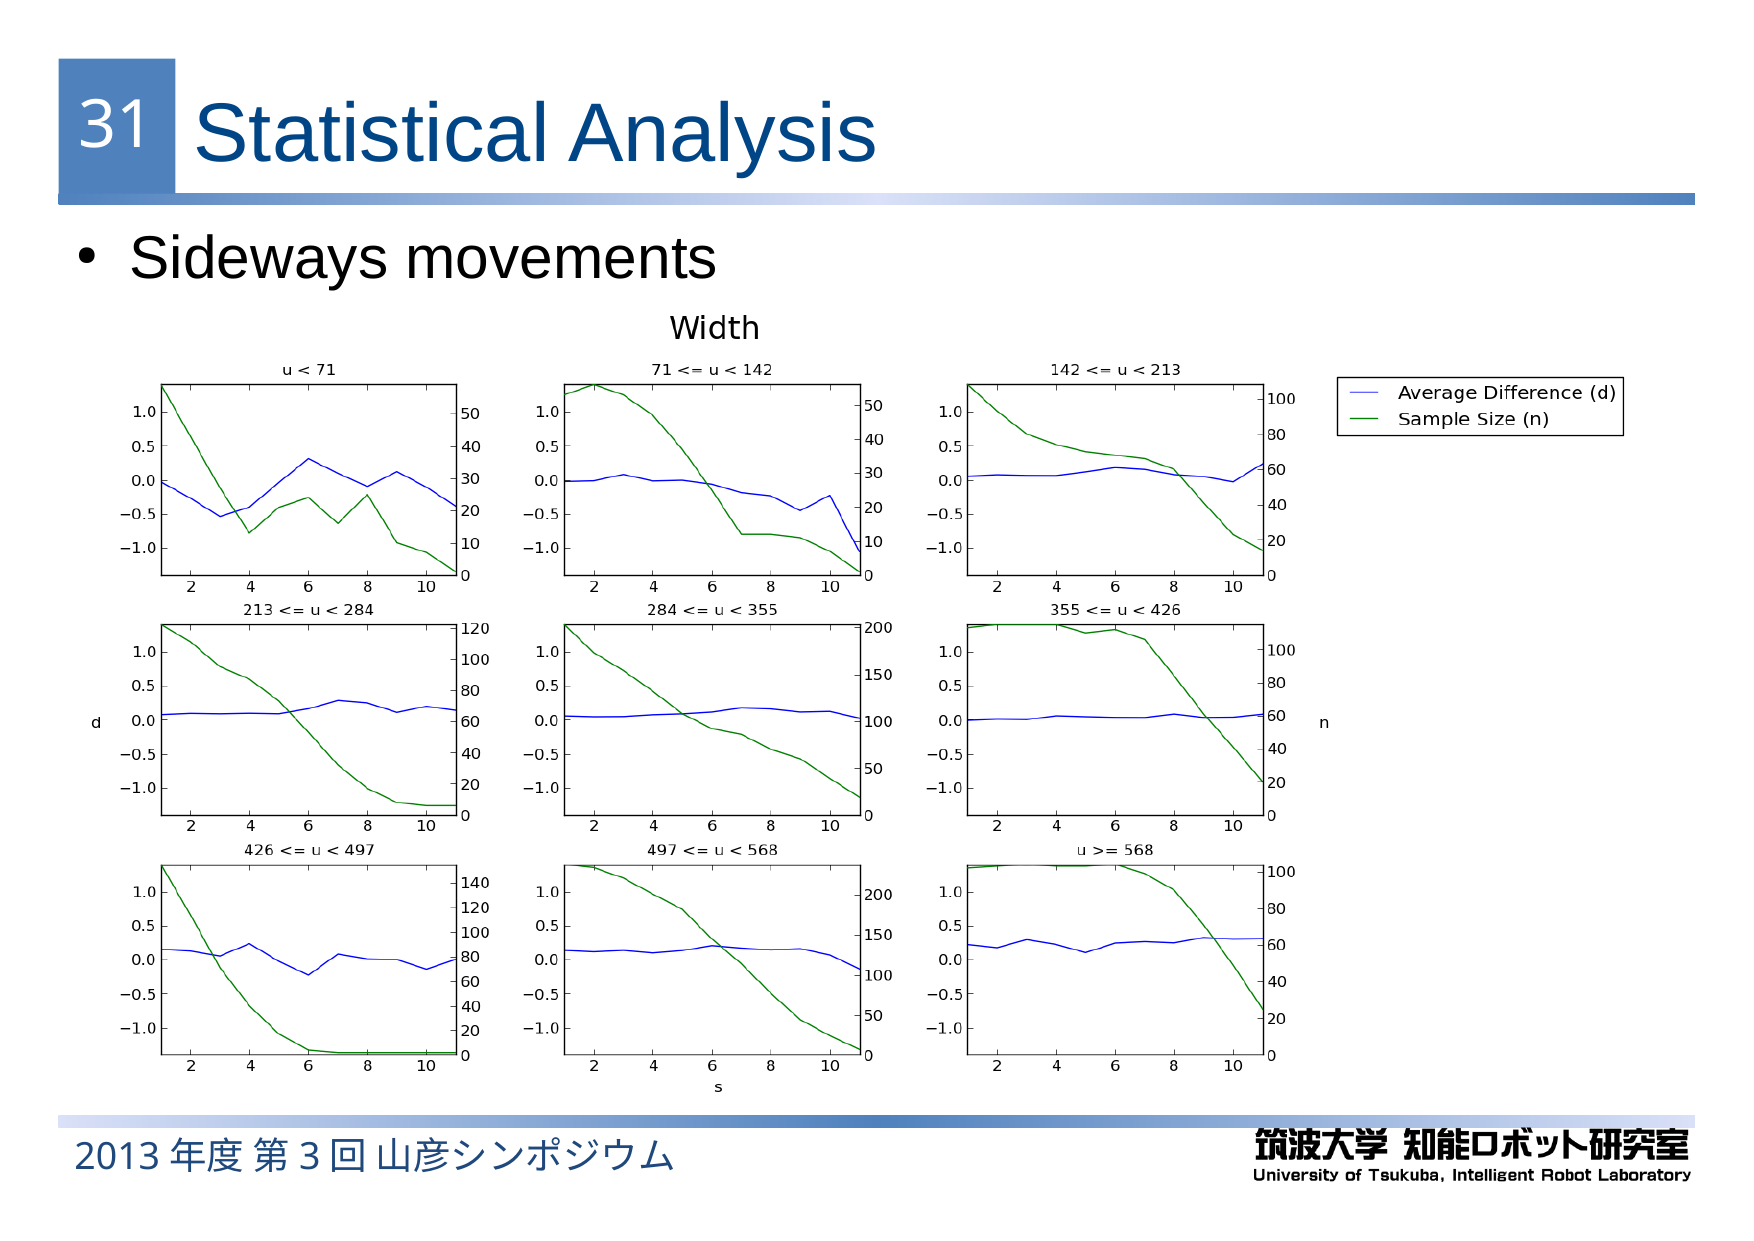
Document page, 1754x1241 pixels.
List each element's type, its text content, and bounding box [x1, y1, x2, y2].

picture [1252, 1127, 1691, 1182]
picture [58, 298, 1696, 1108]
list Sideways movements [58, 223, 1696, 298]
title Statistical Analysis [193, 61, 1651, 205]
